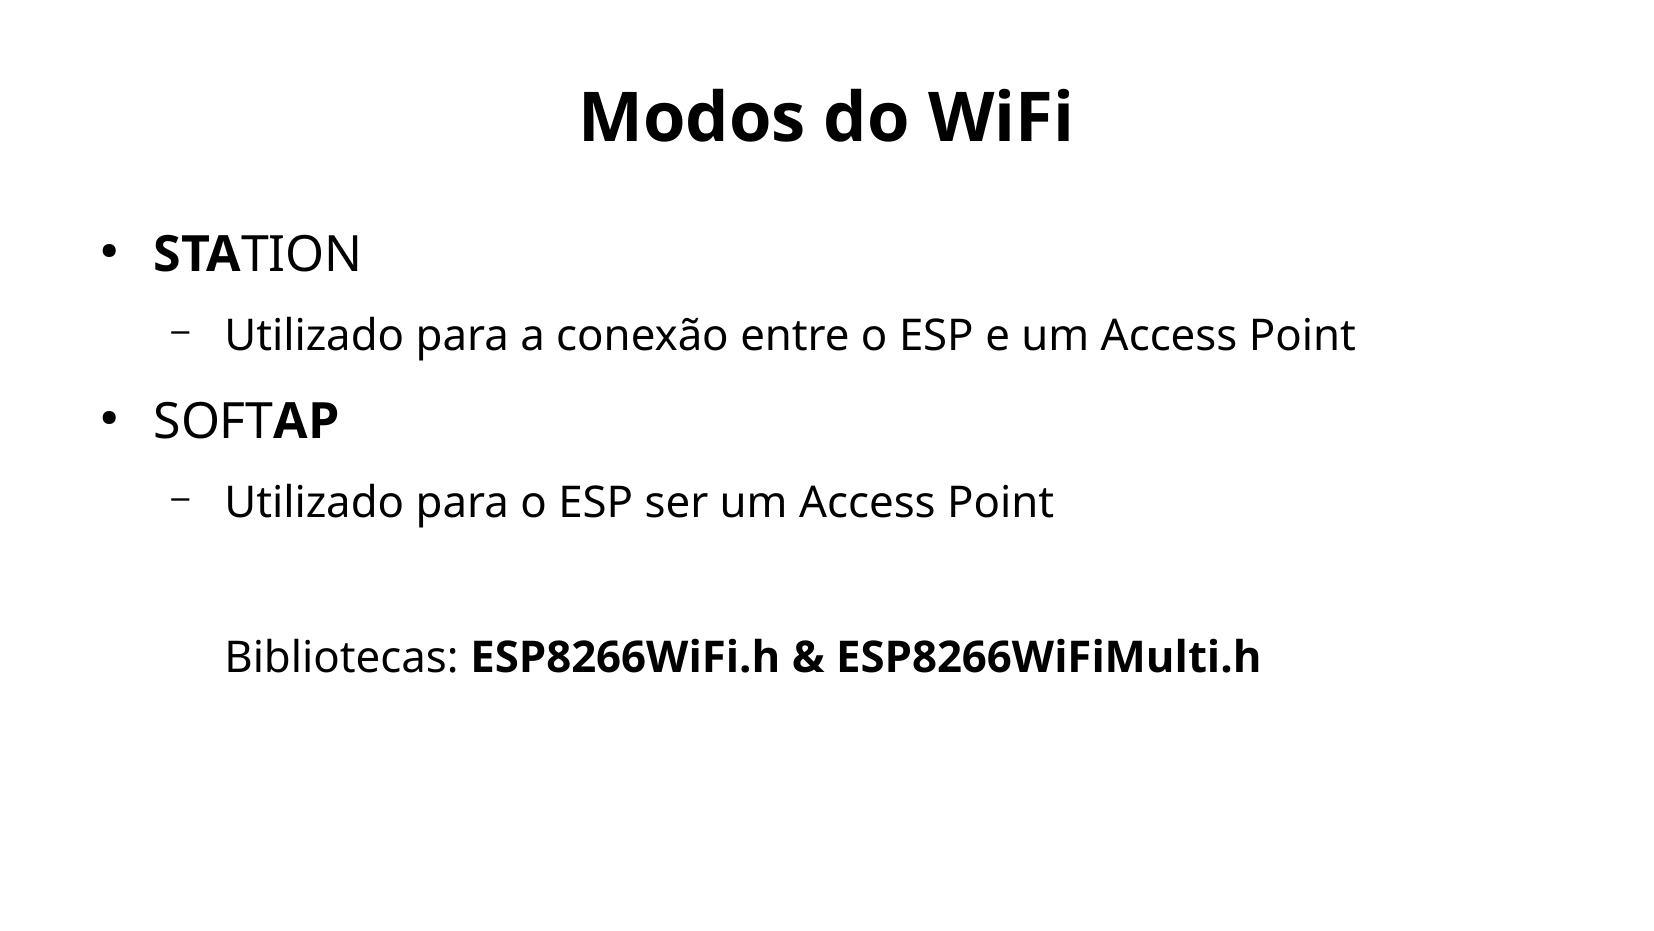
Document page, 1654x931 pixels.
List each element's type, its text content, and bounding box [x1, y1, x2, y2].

title Modos do WiFi [82, 37, 1571, 193]
list STATION Utilizado para a conexão entre o ESP e um Access Point SOFTAP Utilizado para o ESP ser um Access Point Bibliotecas: ESP8266WiFi.h & ESP8266WiFiMulti.h [82, 217, 1571, 758]
